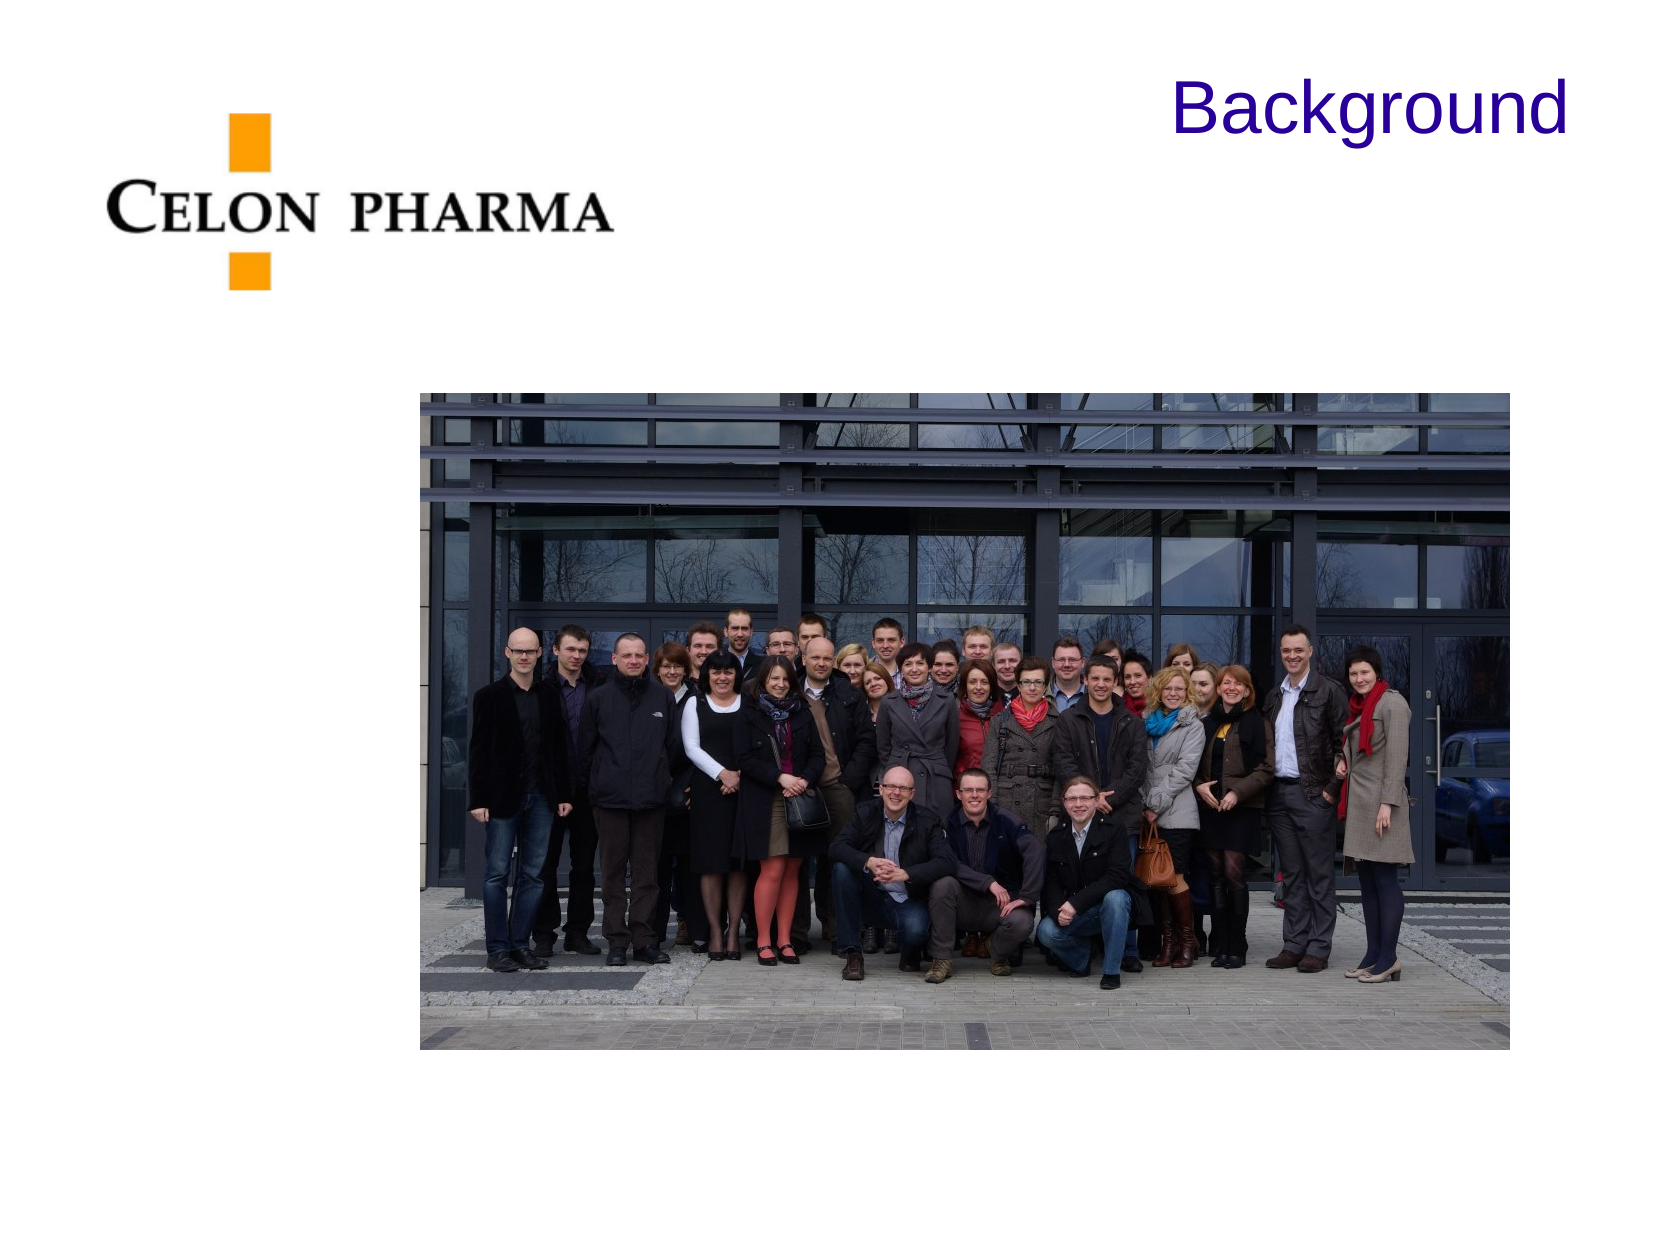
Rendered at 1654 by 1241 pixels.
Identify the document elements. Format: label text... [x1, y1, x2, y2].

picture [420, 393, 1510, 1051]
picture [75, 101, 637, 301]
title Background [82, 49, 1571, 166]
